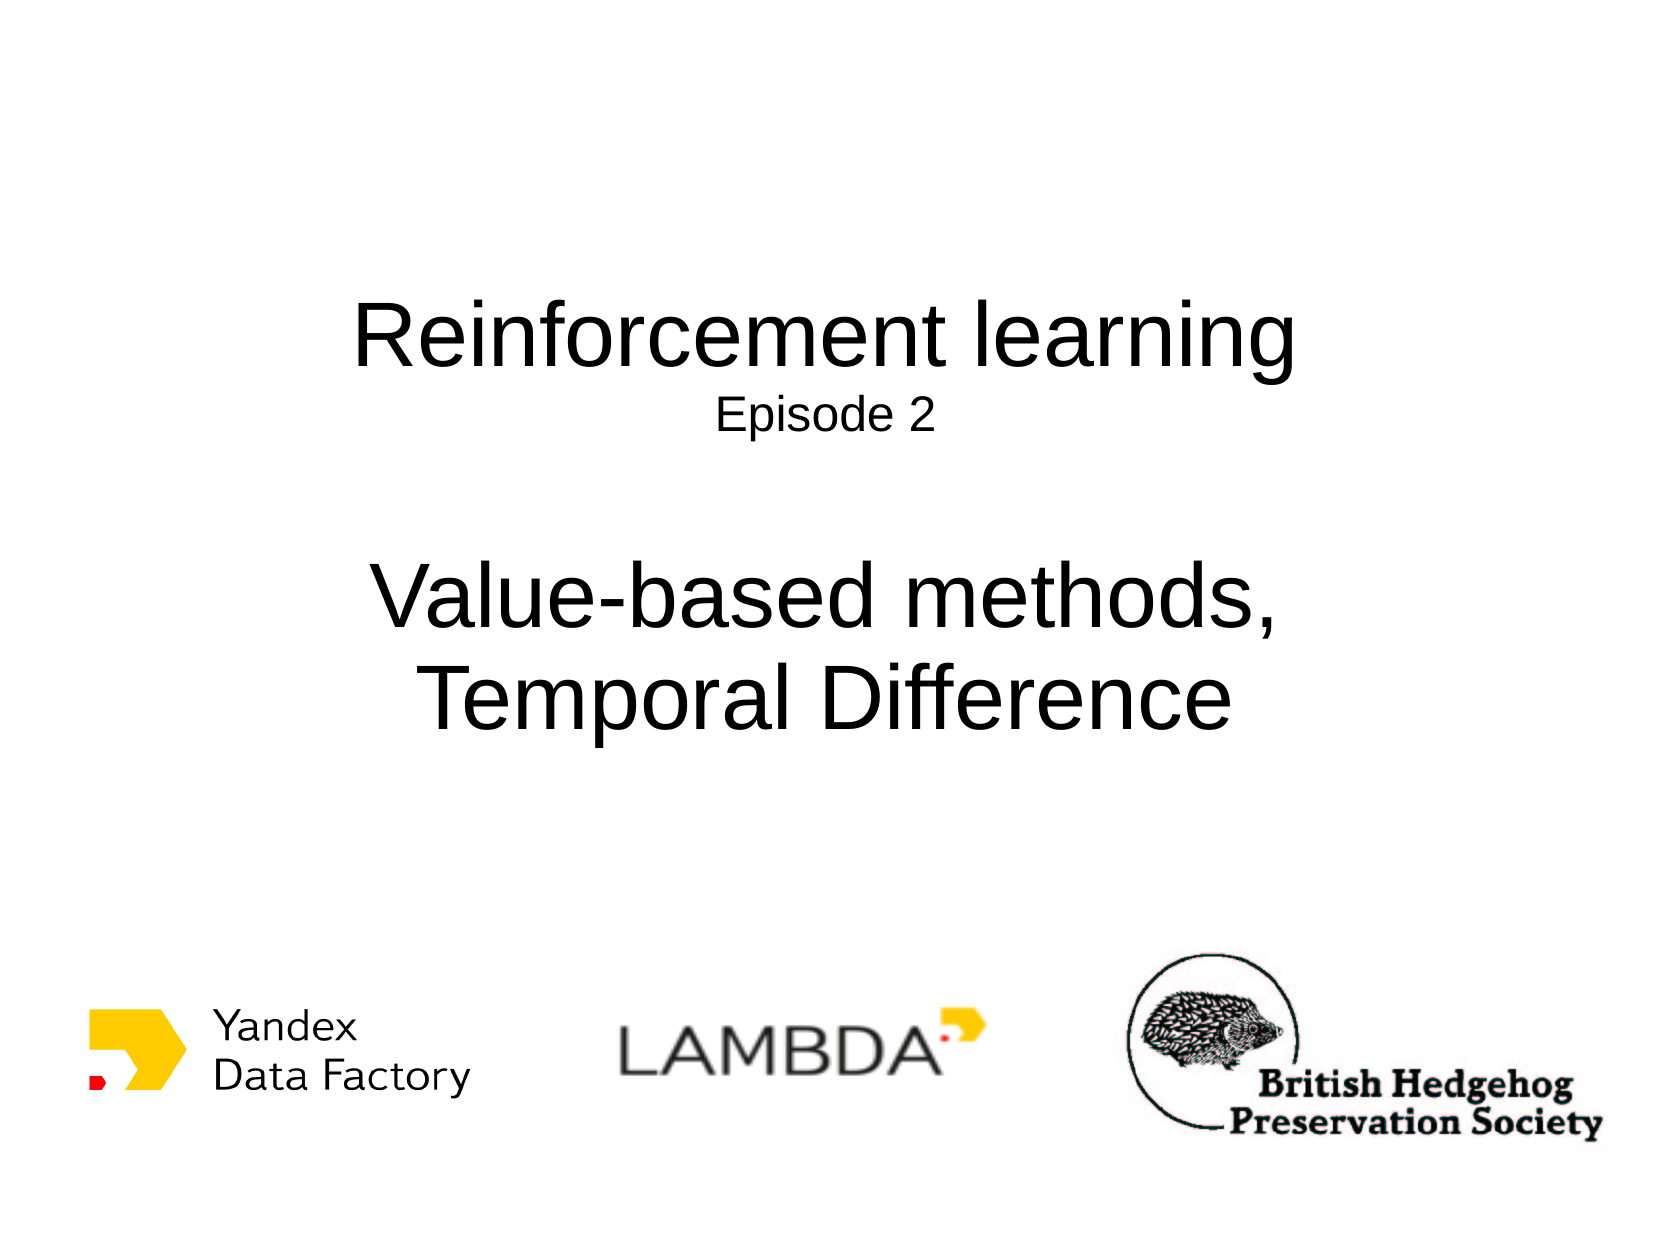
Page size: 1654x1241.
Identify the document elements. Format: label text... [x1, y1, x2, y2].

picture [1050, 869, 1654, 1241]
picture [0, 929, 556, 1171]
picture [585, 872, 1006, 1213]
text_box Reinforcement learning Episode 2 Value-based methods, Temporal Difference [0, 283, 1654, 751]
